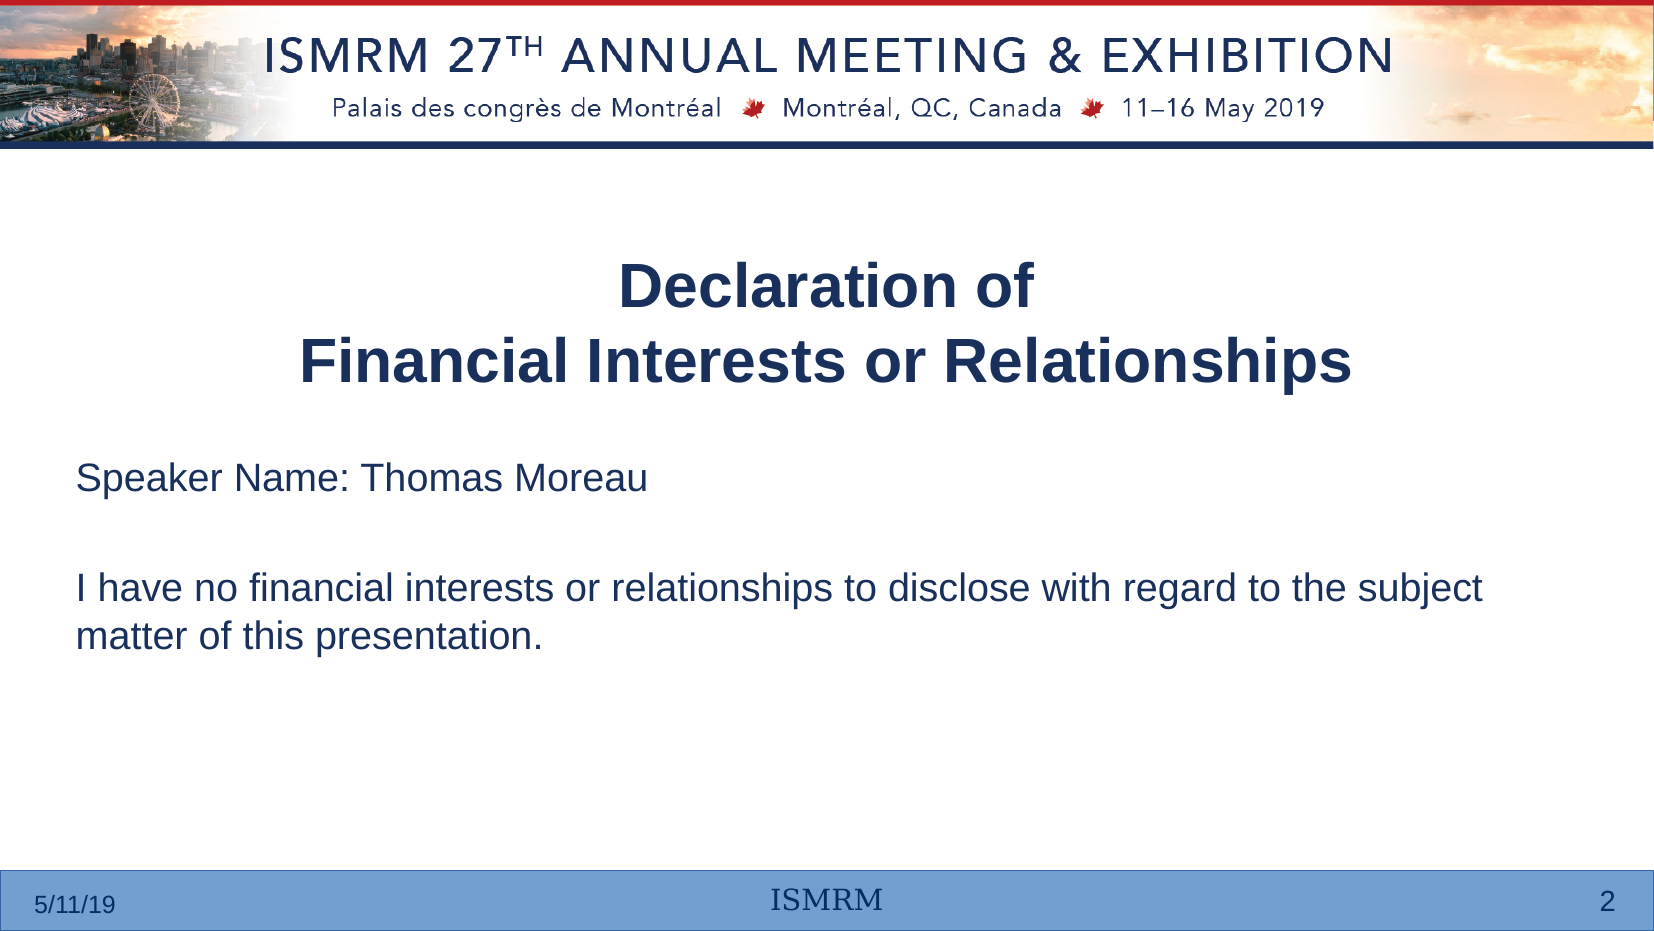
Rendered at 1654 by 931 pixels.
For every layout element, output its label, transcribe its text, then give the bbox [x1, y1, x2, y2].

text_box Declaration of Financial Interests or Relationships [227, 237, 1427, 403]
list Speaker Name: Thomas Moreau I have no financial interests or relationships to disclose with regard to the subject matter of this presentation. [60, 444, 1593, 782]
text_box [0, 141, 1654, 149]
picture [0, 0, 1654, 141]
